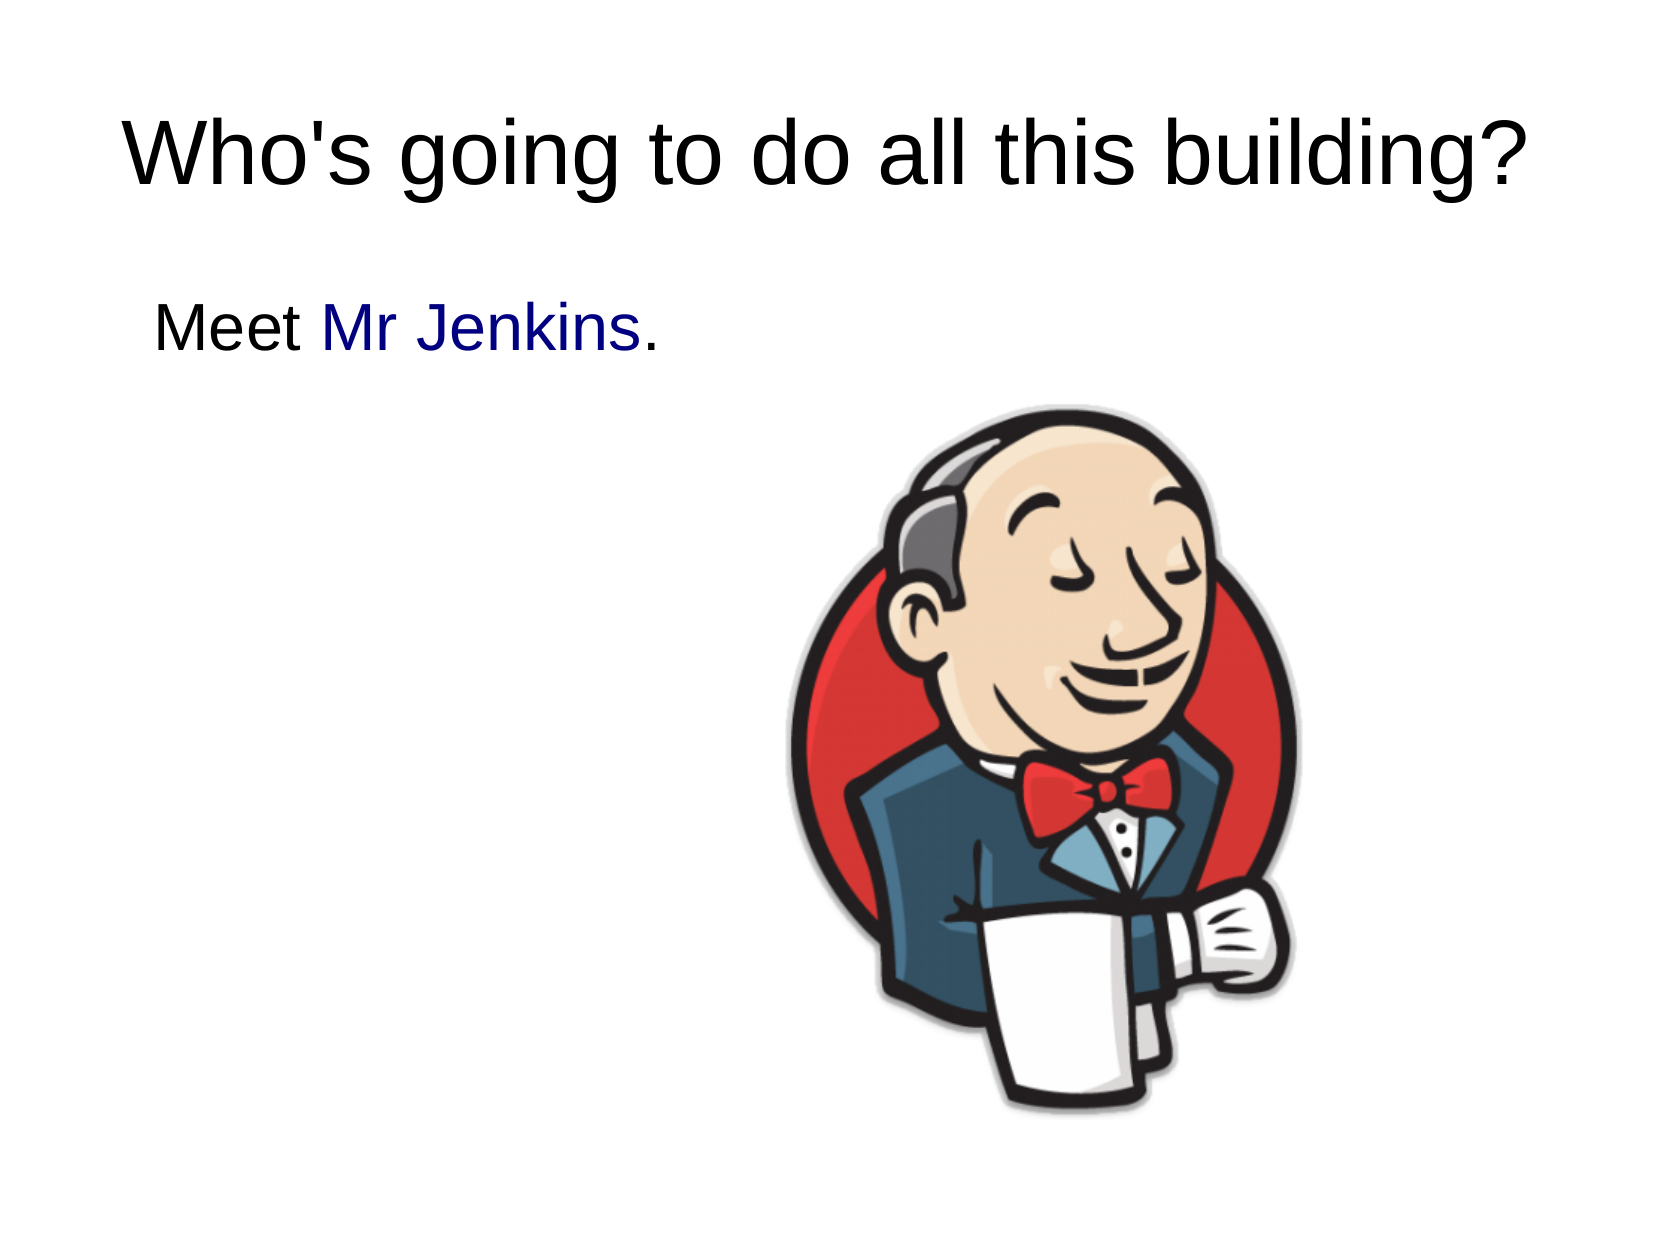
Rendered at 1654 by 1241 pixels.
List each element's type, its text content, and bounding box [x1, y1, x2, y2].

list Meet Mr Jenkins. [82, 290, 1571, 390]
picture [596, 312, 1491, 1207]
title Who's going to do all this building? [82, 49, 1571, 257]
